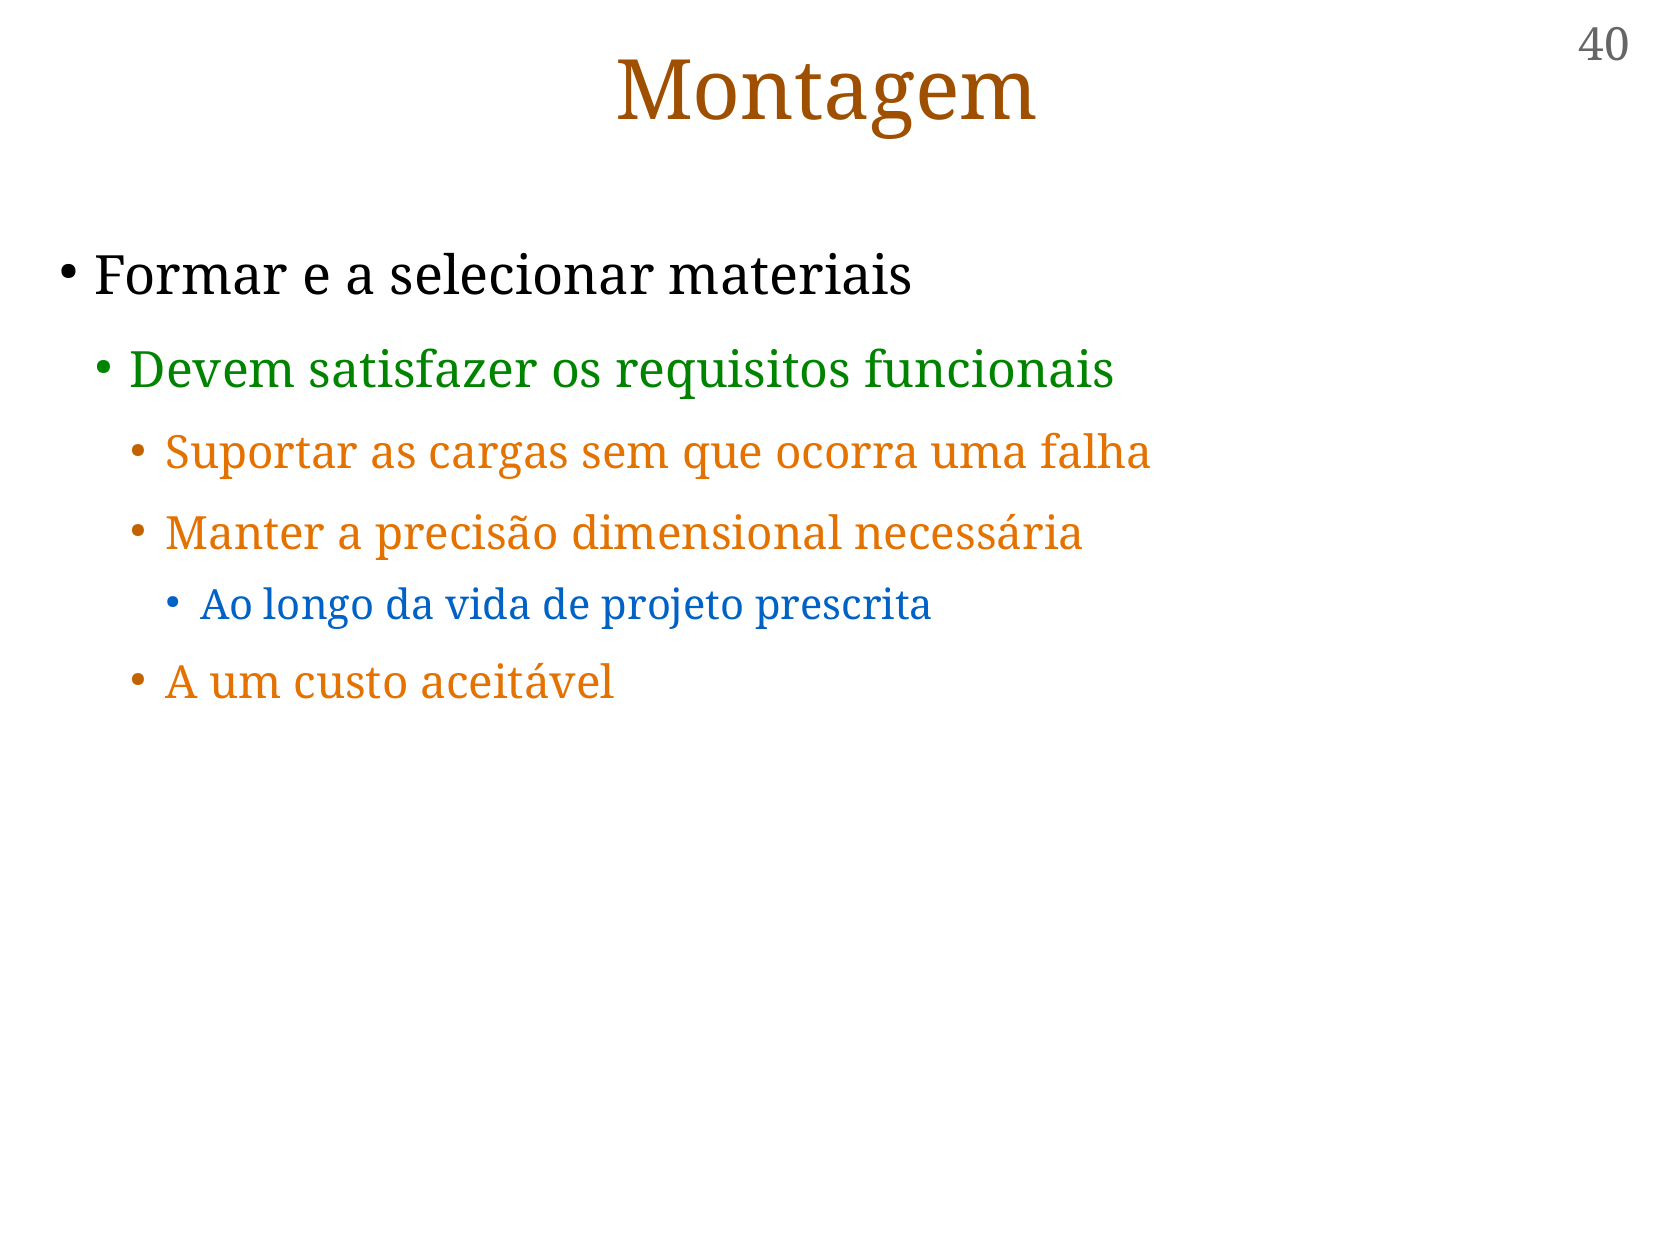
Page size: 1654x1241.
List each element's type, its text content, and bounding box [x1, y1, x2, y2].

list Formar e a selecionar materiais Devem satisfazer os requisitos funcionais Suportar as cargas sem que ocorra uma falha Manter a precisão dimensional necessária Ao longo da vida de projeto prescrita A um custo aceitável [59, 236, 1595, 1211]
title Montagem [59, 29, 1595, 148]
